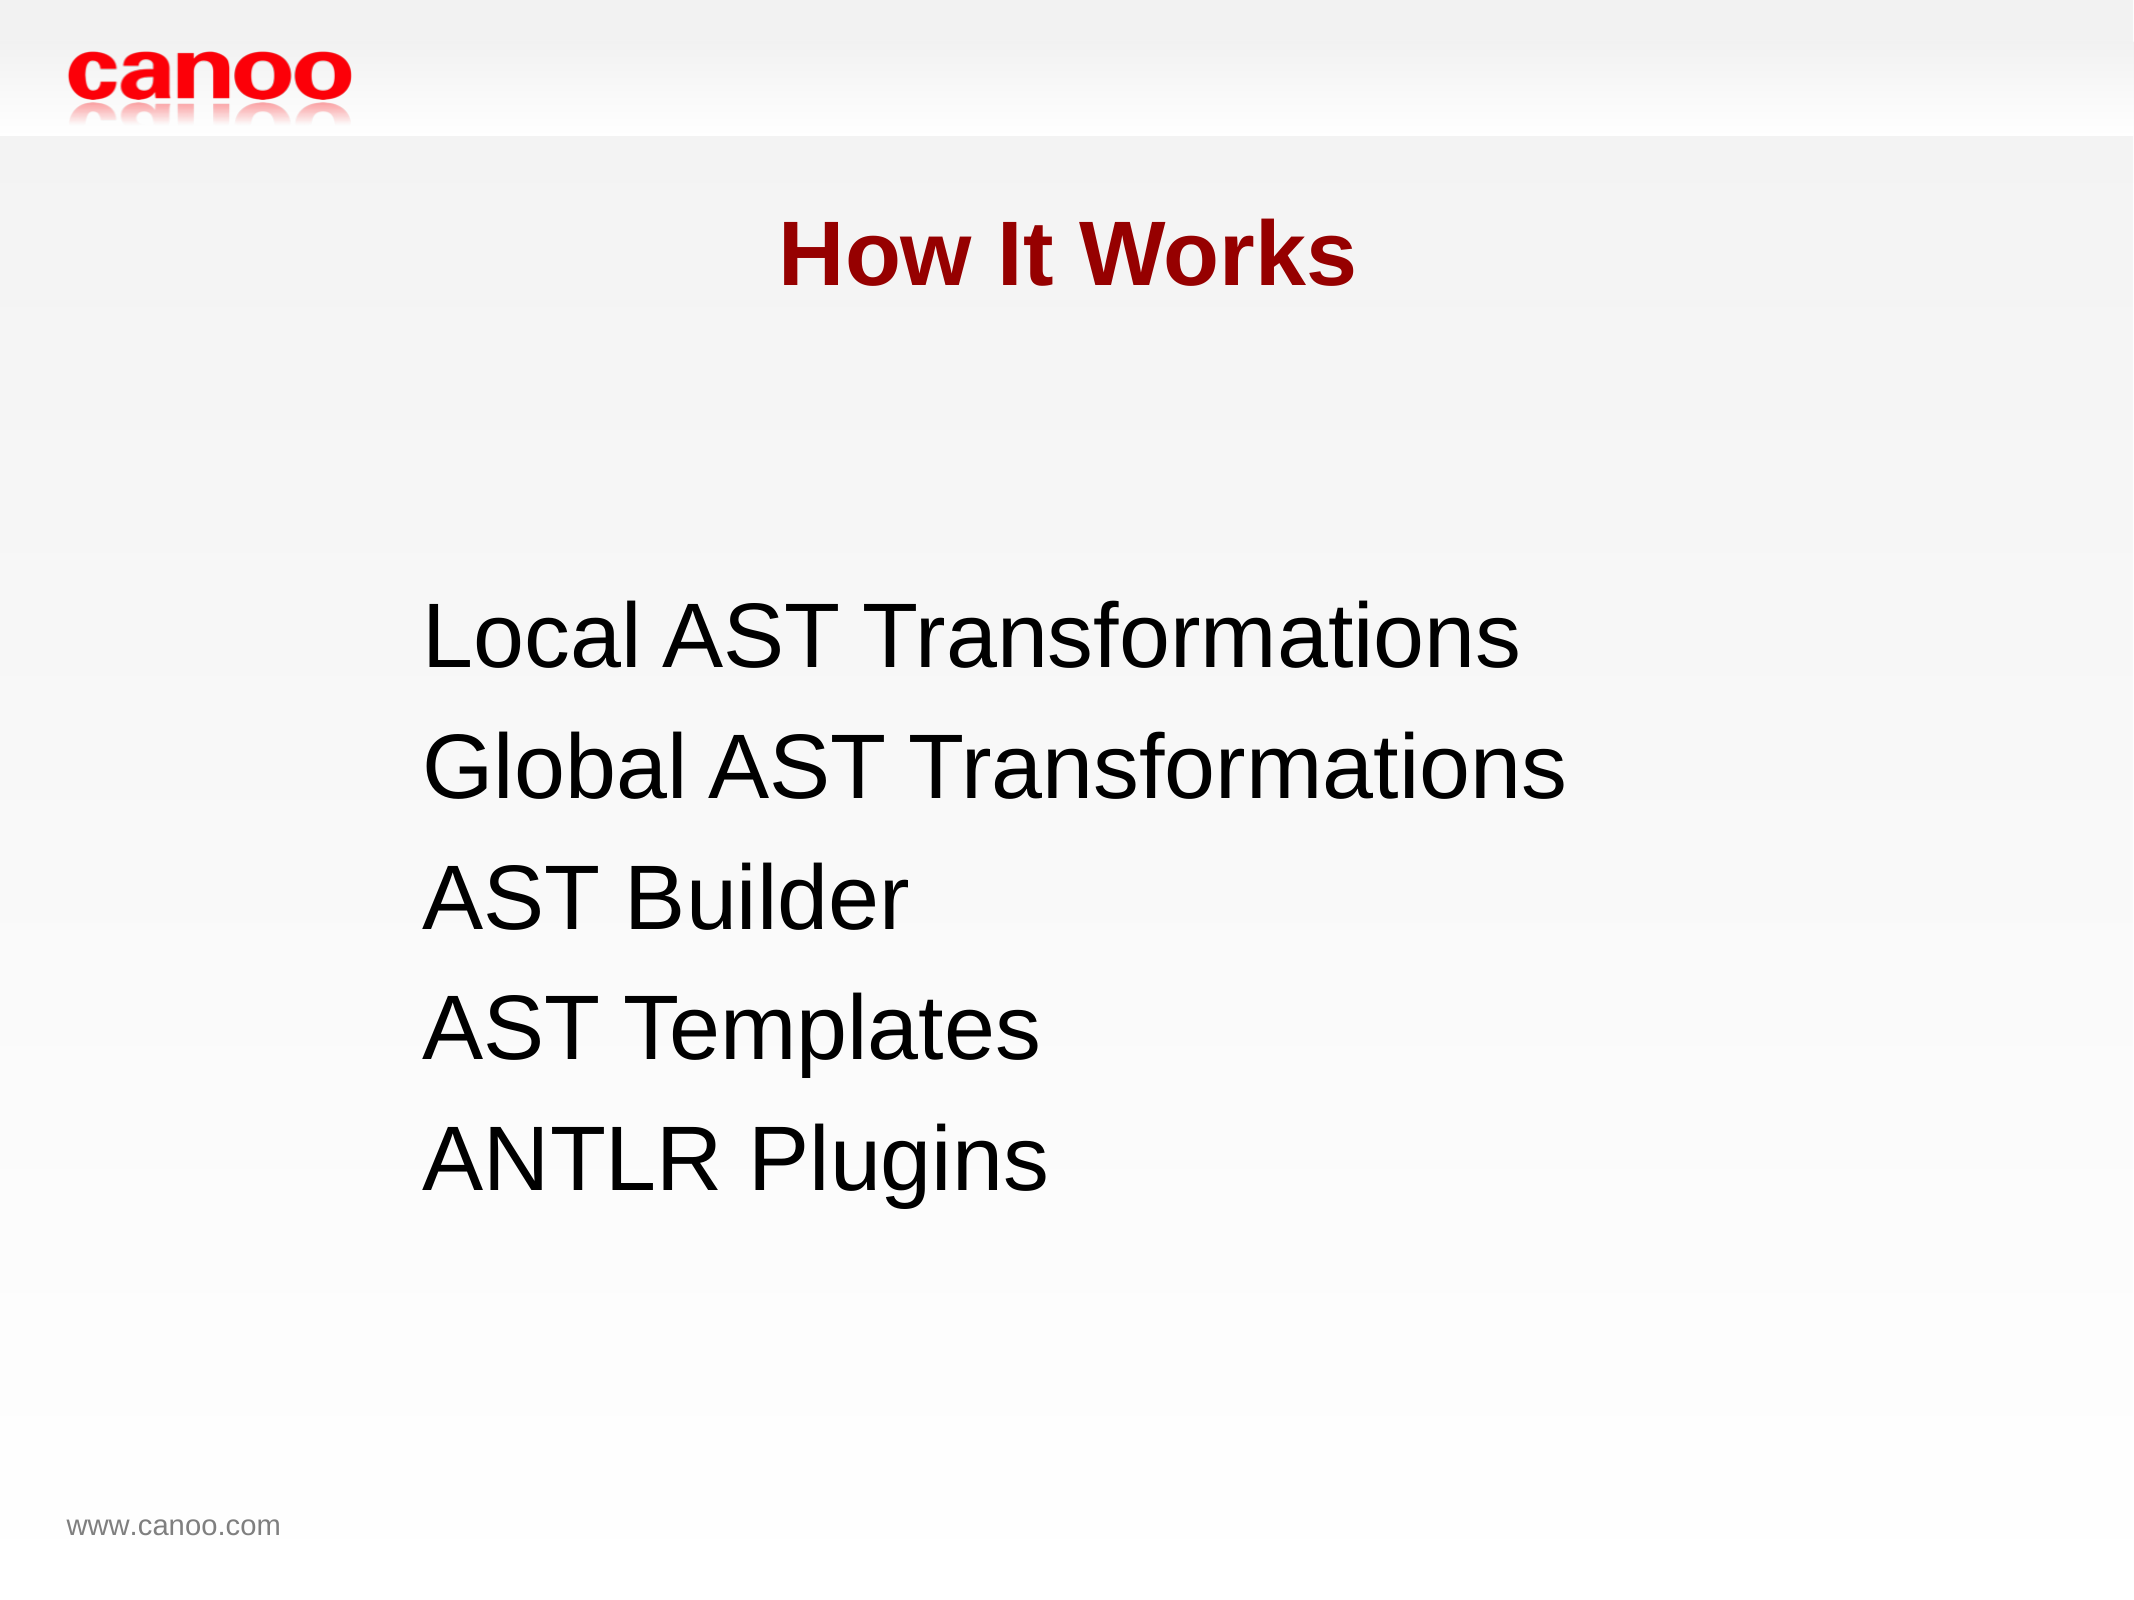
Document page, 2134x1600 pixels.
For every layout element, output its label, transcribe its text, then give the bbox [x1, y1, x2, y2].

subtitle Local AST Transformations Global AST Transformations AST Builder AST Templates ANTLR Plugins [422, 371, 1711, 1414]
title How It Works [62, 185, 2075, 313]
picture [65, 48, 353, 154]
